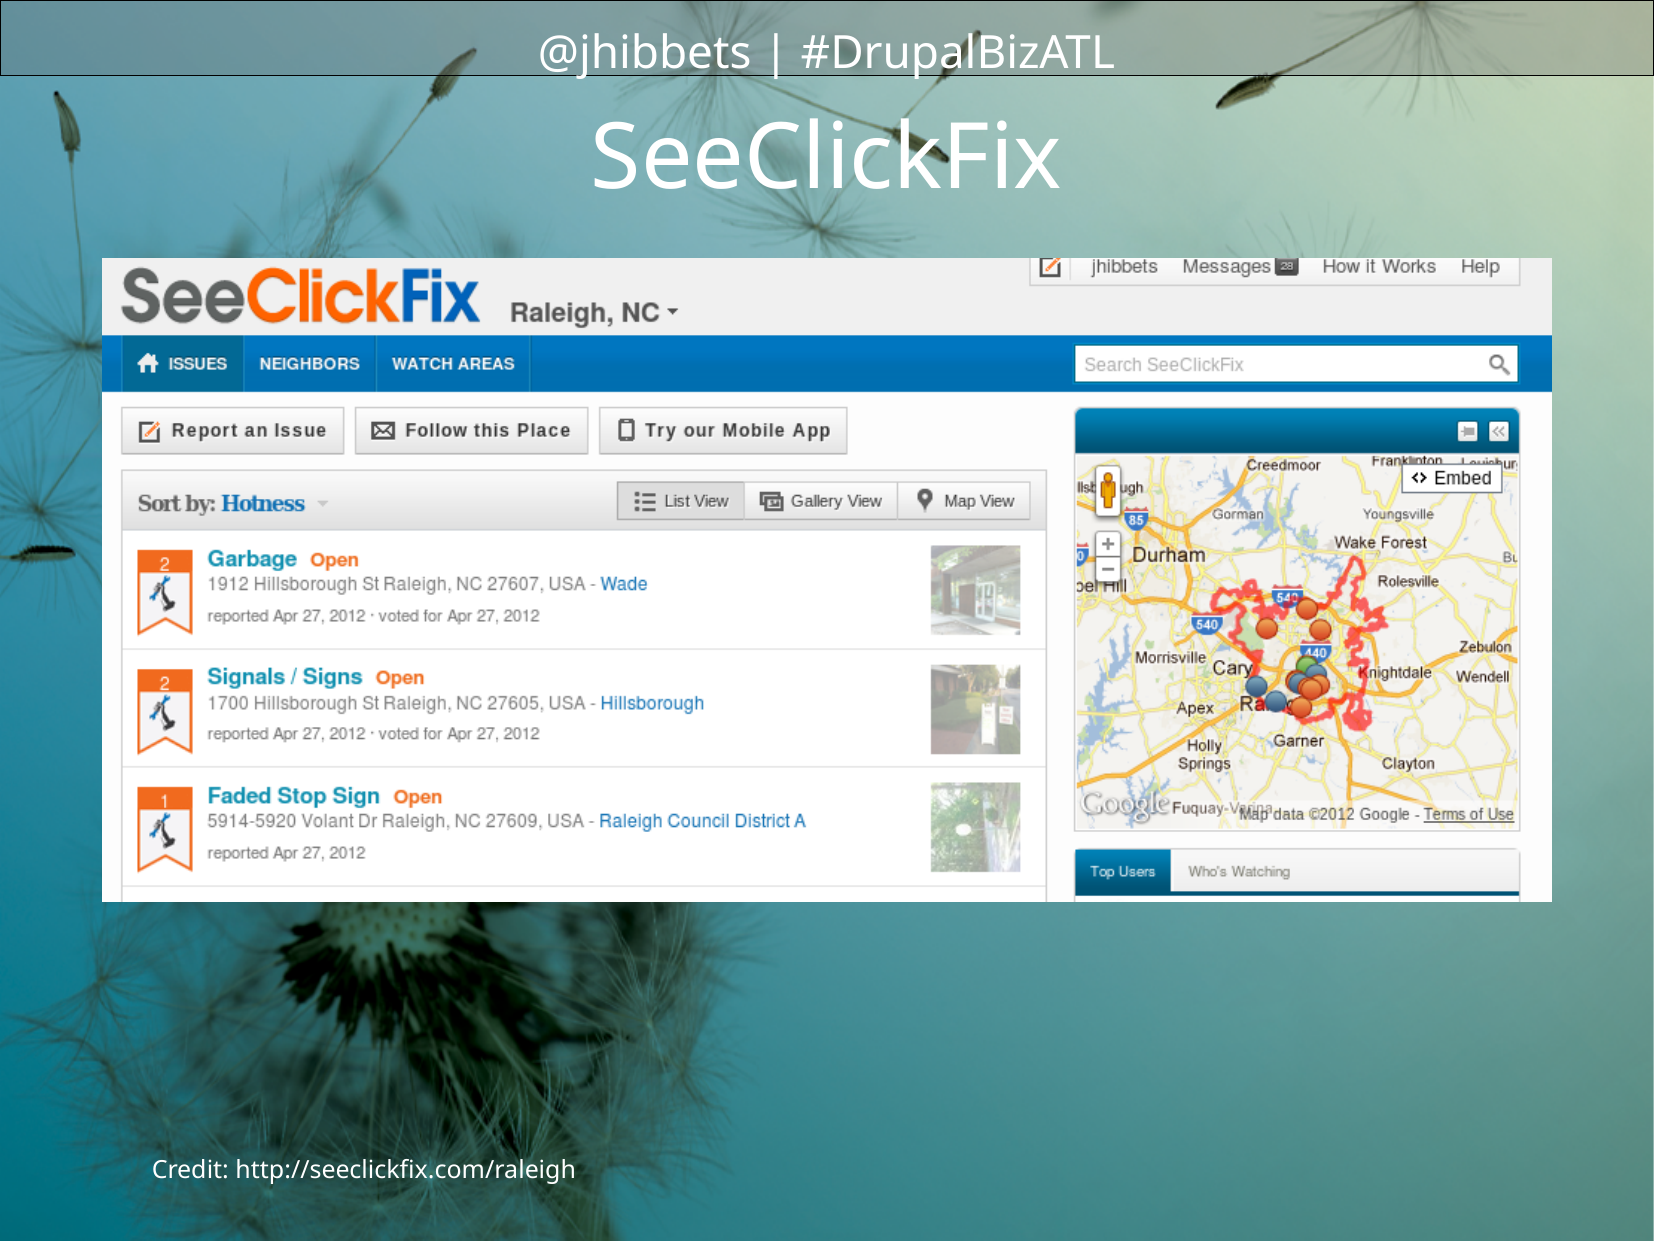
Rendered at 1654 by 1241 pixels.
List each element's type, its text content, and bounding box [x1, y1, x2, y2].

title SeeClickFix [82, 49, 1571, 257]
text_box Credit: http://seeclickfix.com/raleigh [137, 1144, 602, 1188]
picture [0, 76, 1654, 1241]
